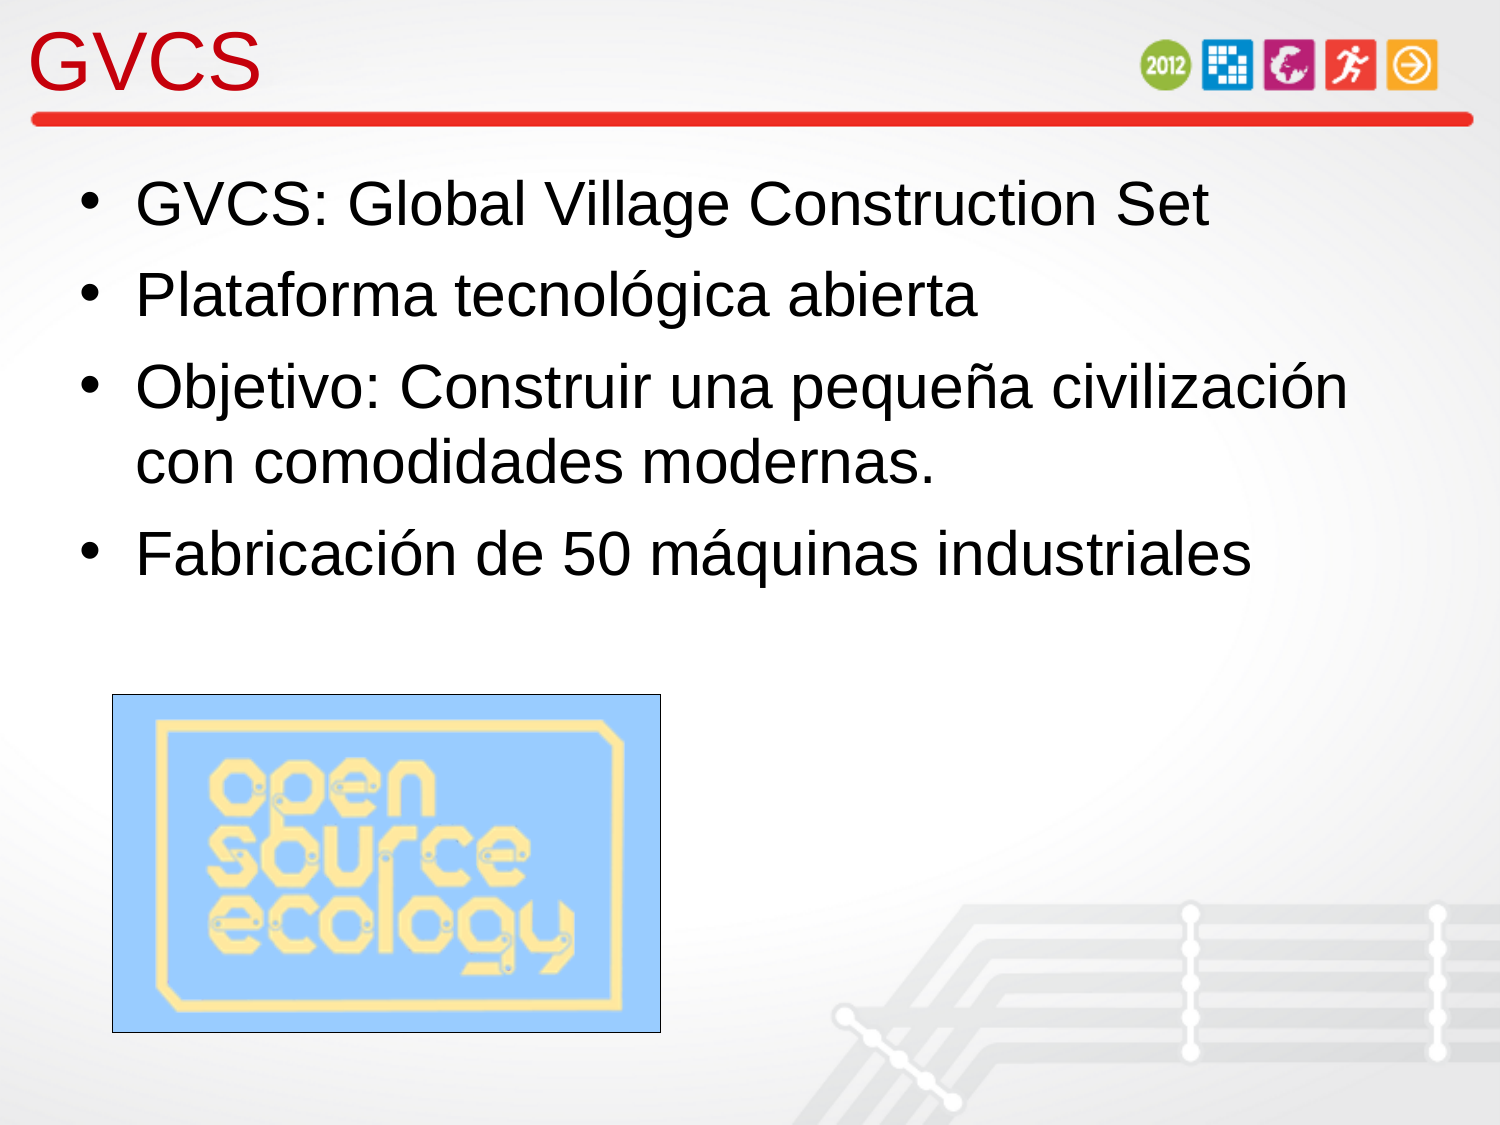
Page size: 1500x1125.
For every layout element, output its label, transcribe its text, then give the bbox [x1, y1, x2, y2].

text_box [112, 694, 661, 1033]
title GVCS [12, 0, 976, 121]
picture [0, 0, 1500, 1125]
list GVCS: Global Village Construction Set Plataforma tecnológica abierta Objetivo: Construir una pequeña civilización con comodidades modernas. Fabricación de 50 máquinas industriales [64, 147, 1465, 650]
